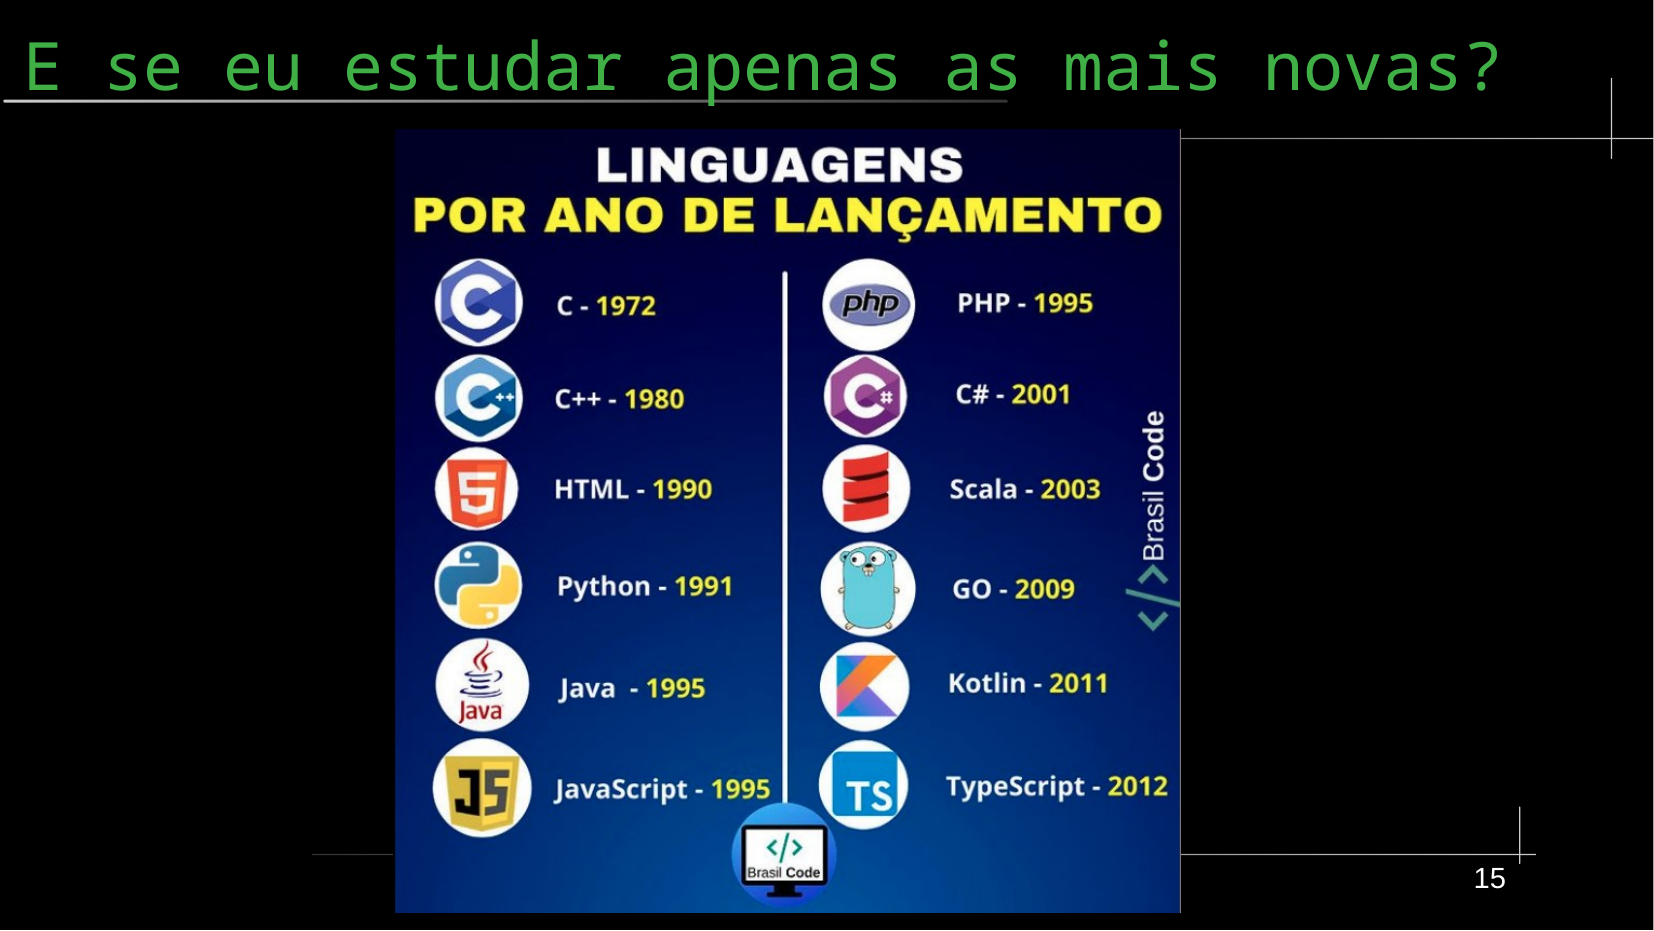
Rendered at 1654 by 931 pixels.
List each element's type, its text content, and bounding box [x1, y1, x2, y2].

picture [393, 129, 1181, 913]
title E se eu estudar apenas as mais novas? [23, 11, 1589, 119]
